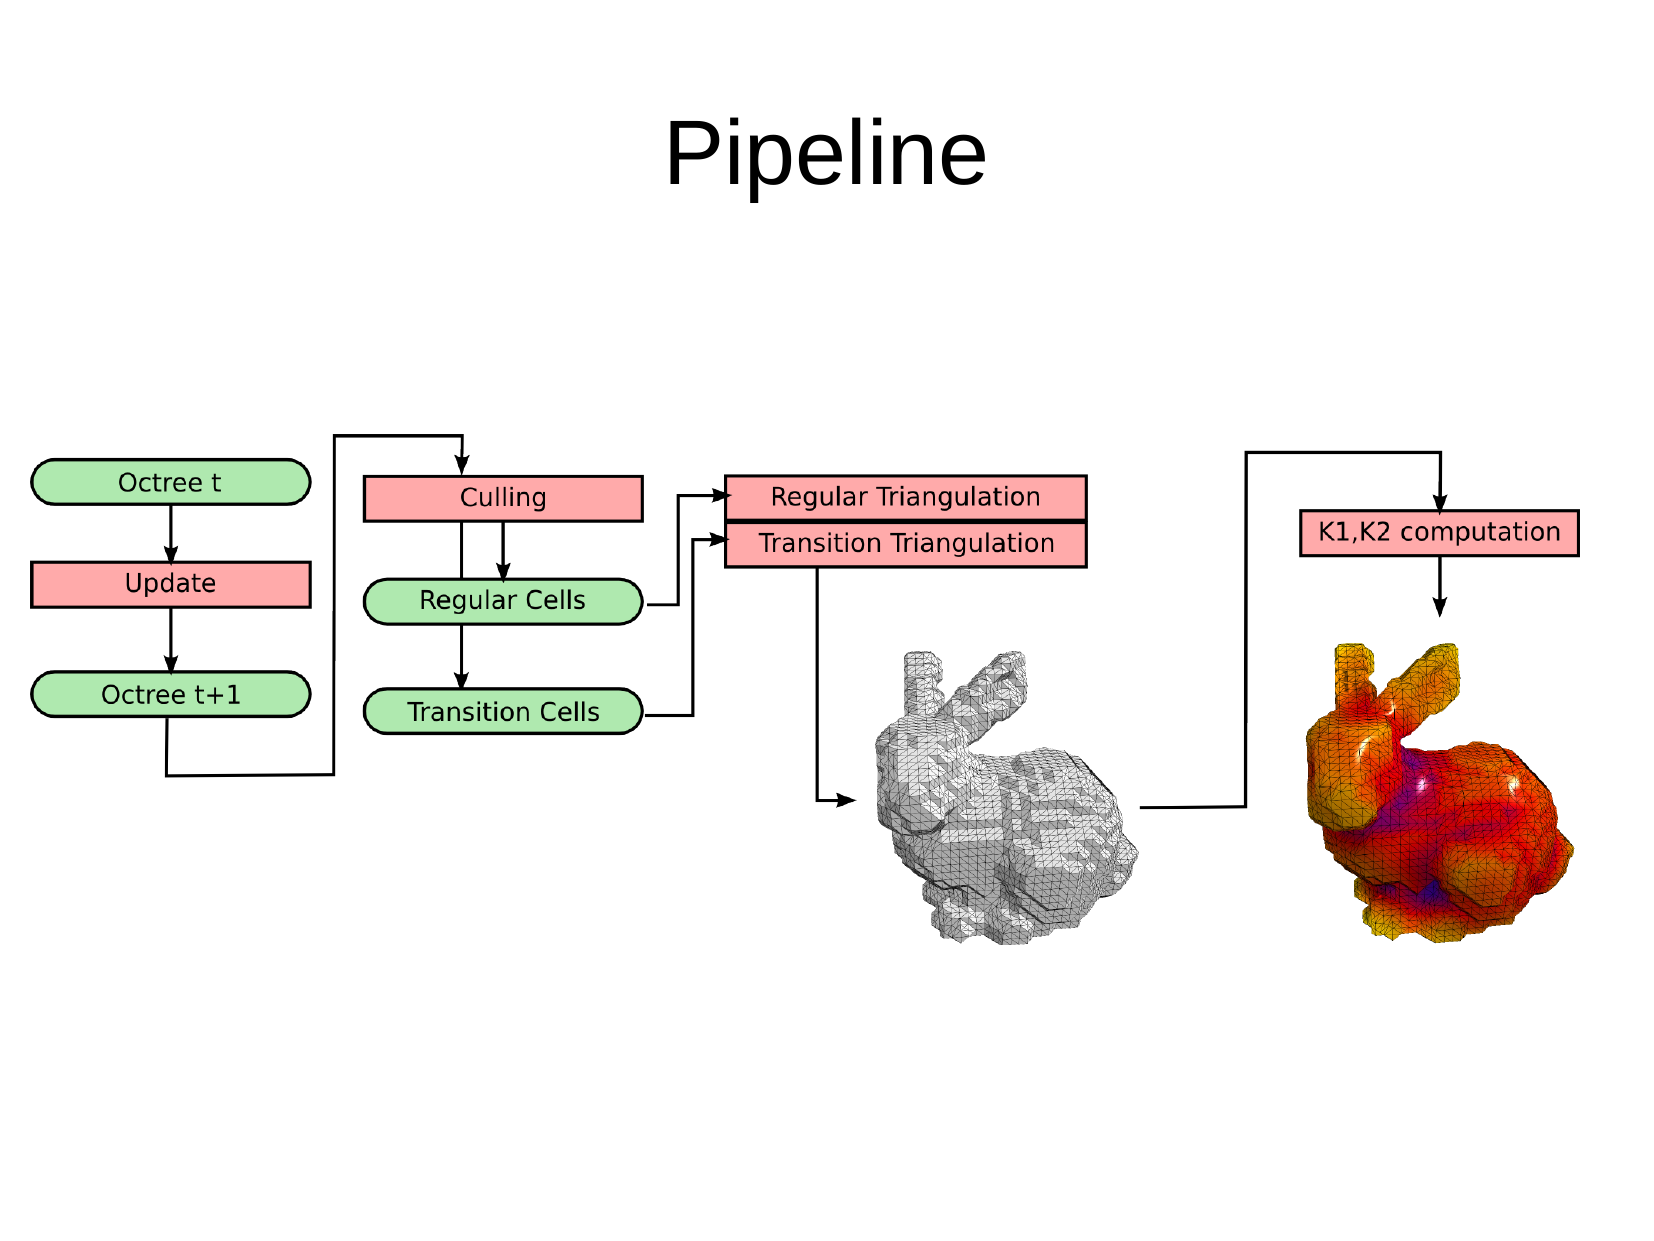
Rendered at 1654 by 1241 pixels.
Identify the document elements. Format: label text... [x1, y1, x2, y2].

picture [30, 434, 1580, 946]
title Pipeline [82, 49, 1571, 257]
